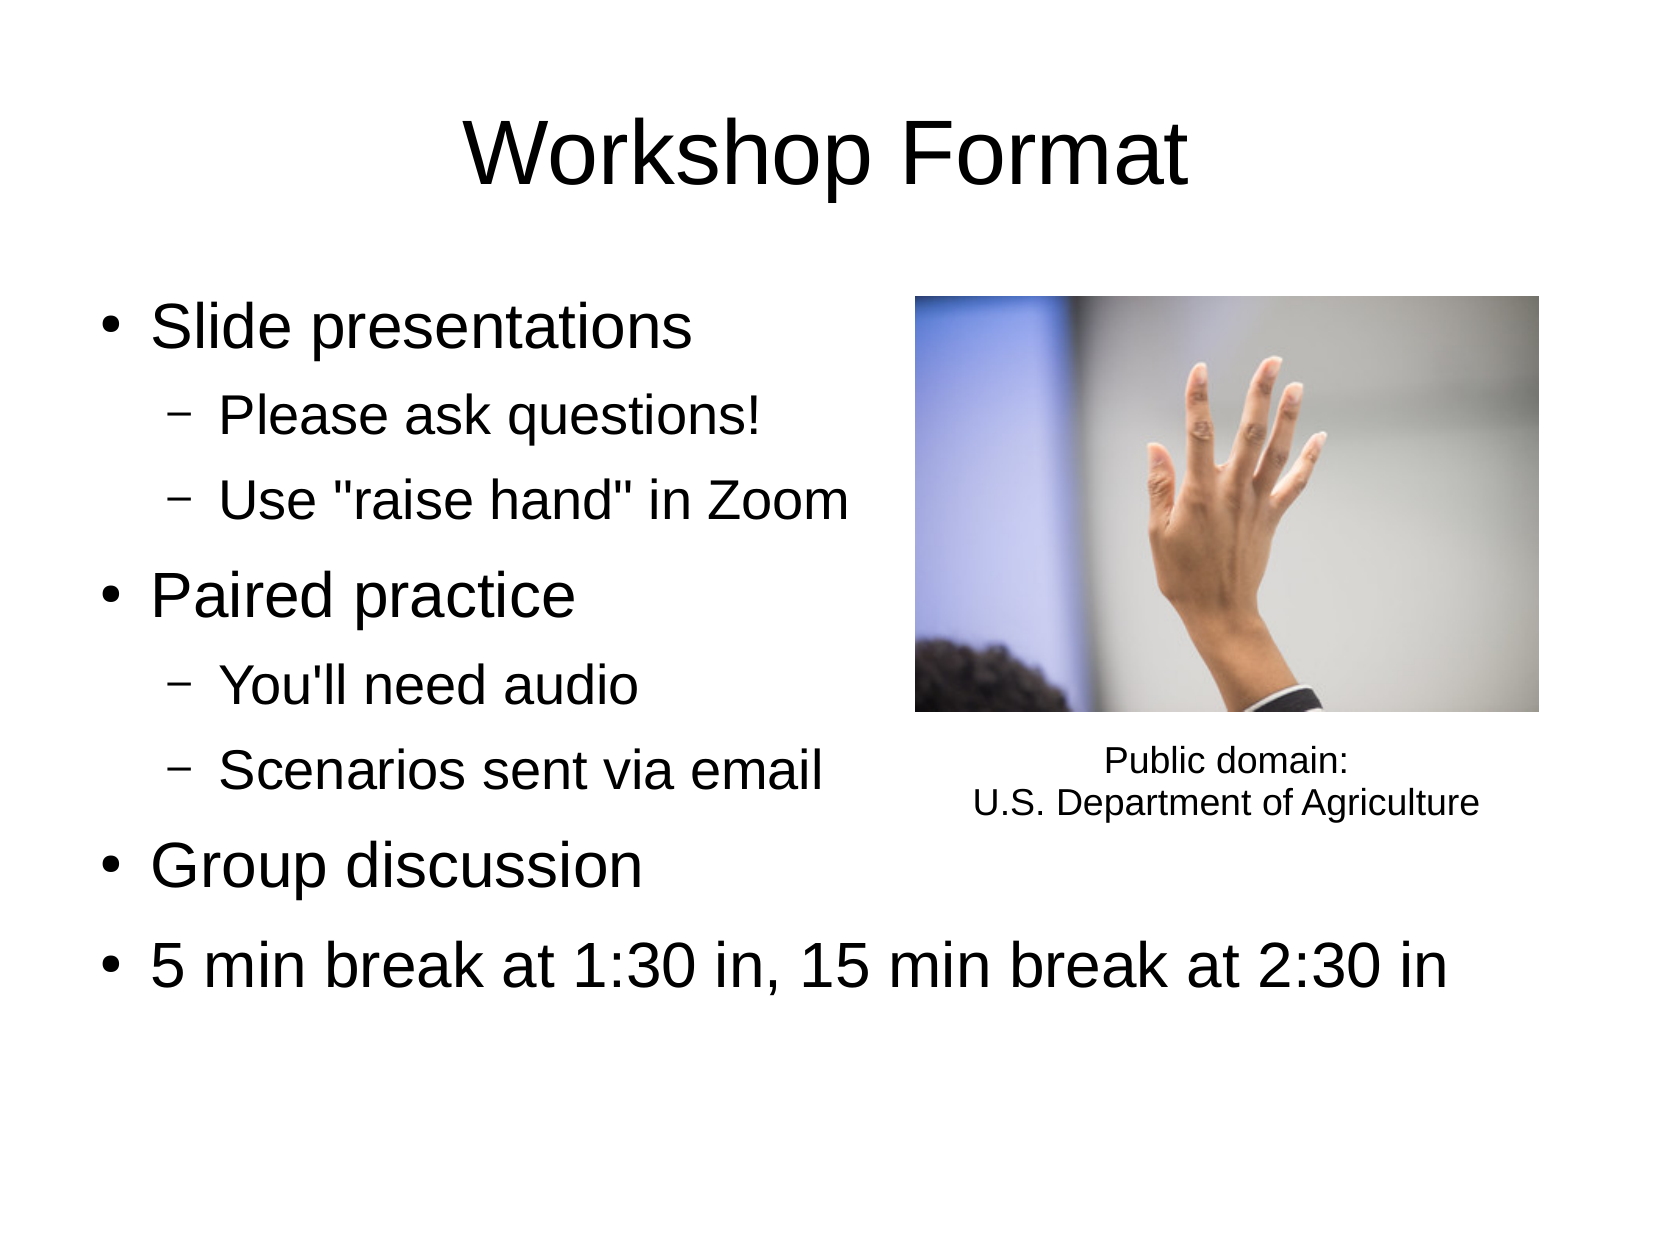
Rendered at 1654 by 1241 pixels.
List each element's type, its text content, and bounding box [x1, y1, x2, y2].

list Slide presentations Please ask questions! Use "raise hand" in Zoom Paired practice You'll need audio Scenarios sent via email Group discussion 5 min break at 1:30 in, 15 min break at 2:30 in [82, 290, 1571, 1010]
picture [915, 296, 1539, 712]
text_box Public domain: U.S. Department of Agriculture [957, 732, 1496, 831]
title Workshop Format [82, 49, 1571, 257]
